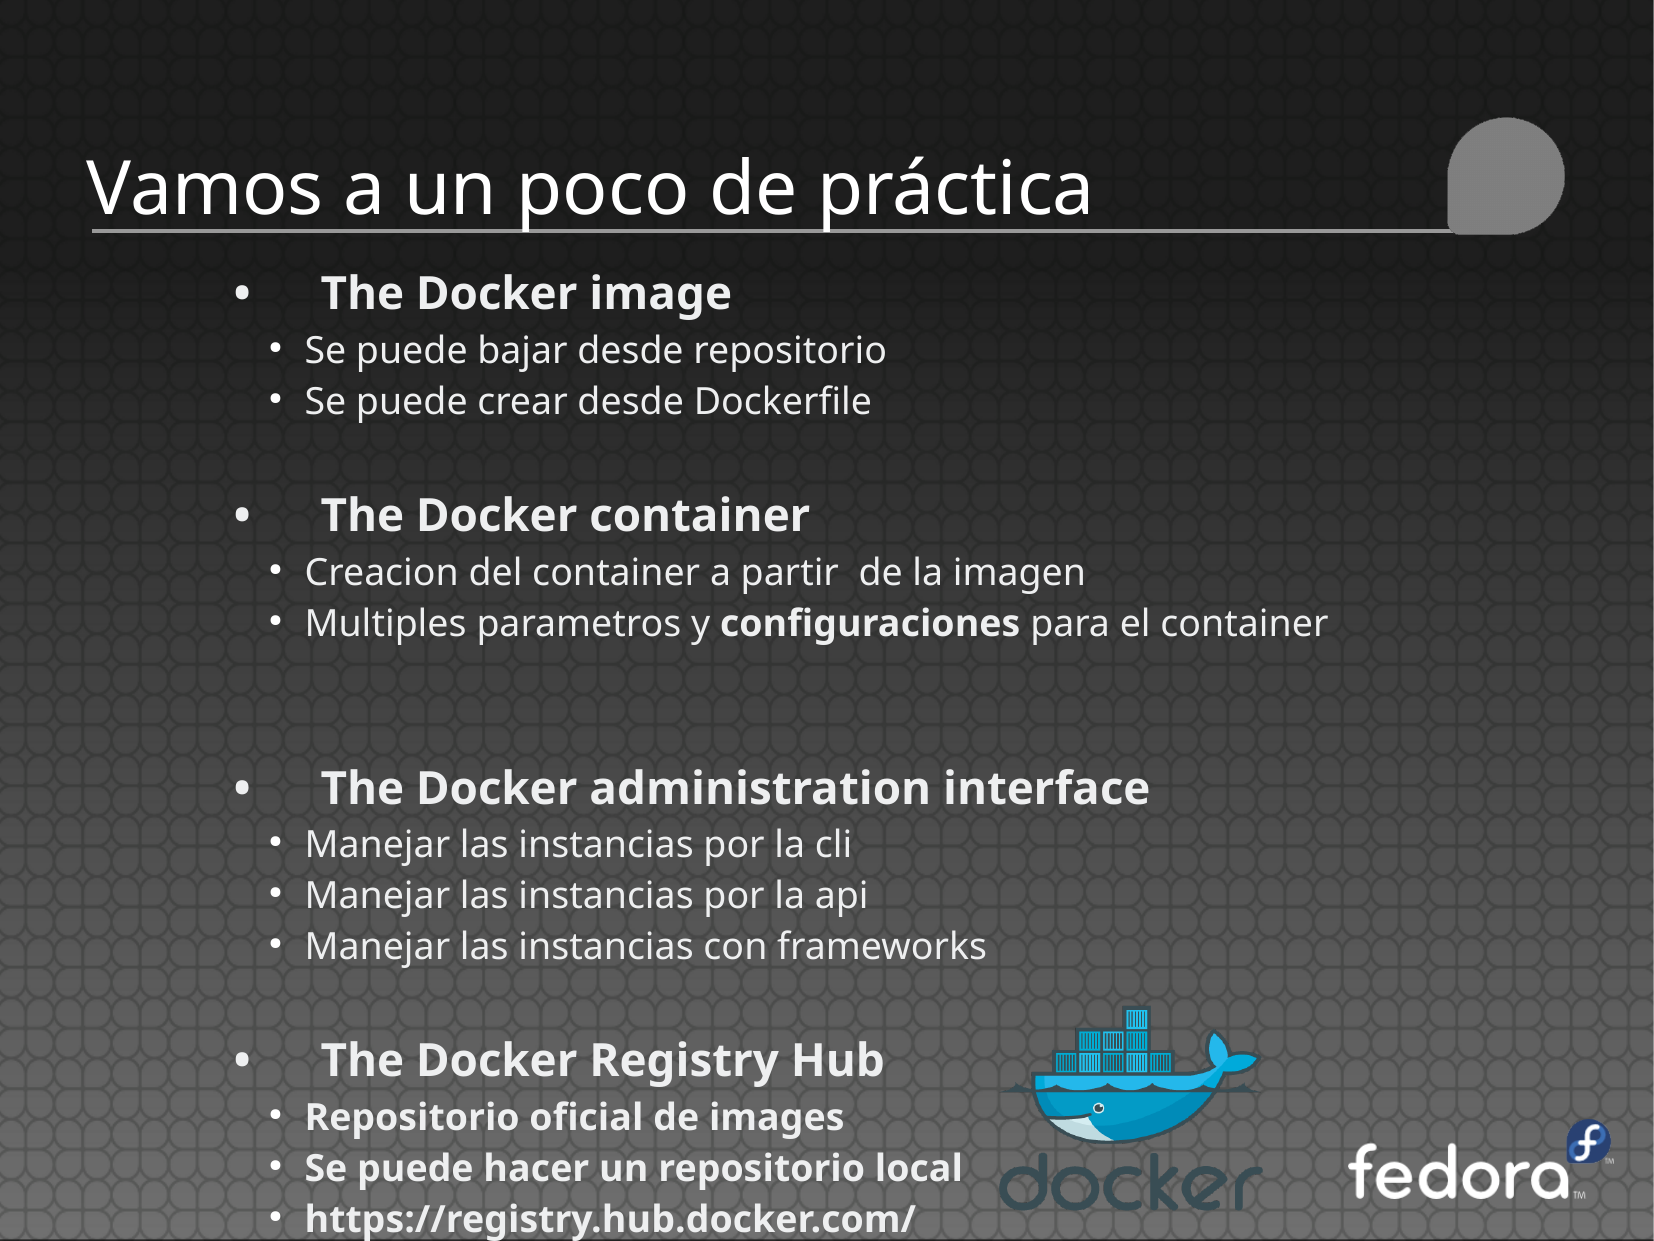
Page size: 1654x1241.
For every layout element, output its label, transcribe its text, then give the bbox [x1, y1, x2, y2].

text_box • The Docker image Se puede bajar desde repositorio Se puede crear desde Dockerfile • The Docker container Creacion del container a partir de la imagen Multiples parametros y configuraciones para el container • The Docker administration interface Manejar las instancias por la cli Manejar las instancias por la api Manejar las instancias con frameworks • The Docker Registry Hub Repositorio oficial de images Se puede hacer un repositorio local https://registry.hub.docker.com/ [218, 253, 1431, 1241]
title Vamos a un poco de práctica [86, 117, 1576, 254]
picture [0, 0, 1654, 1241]
